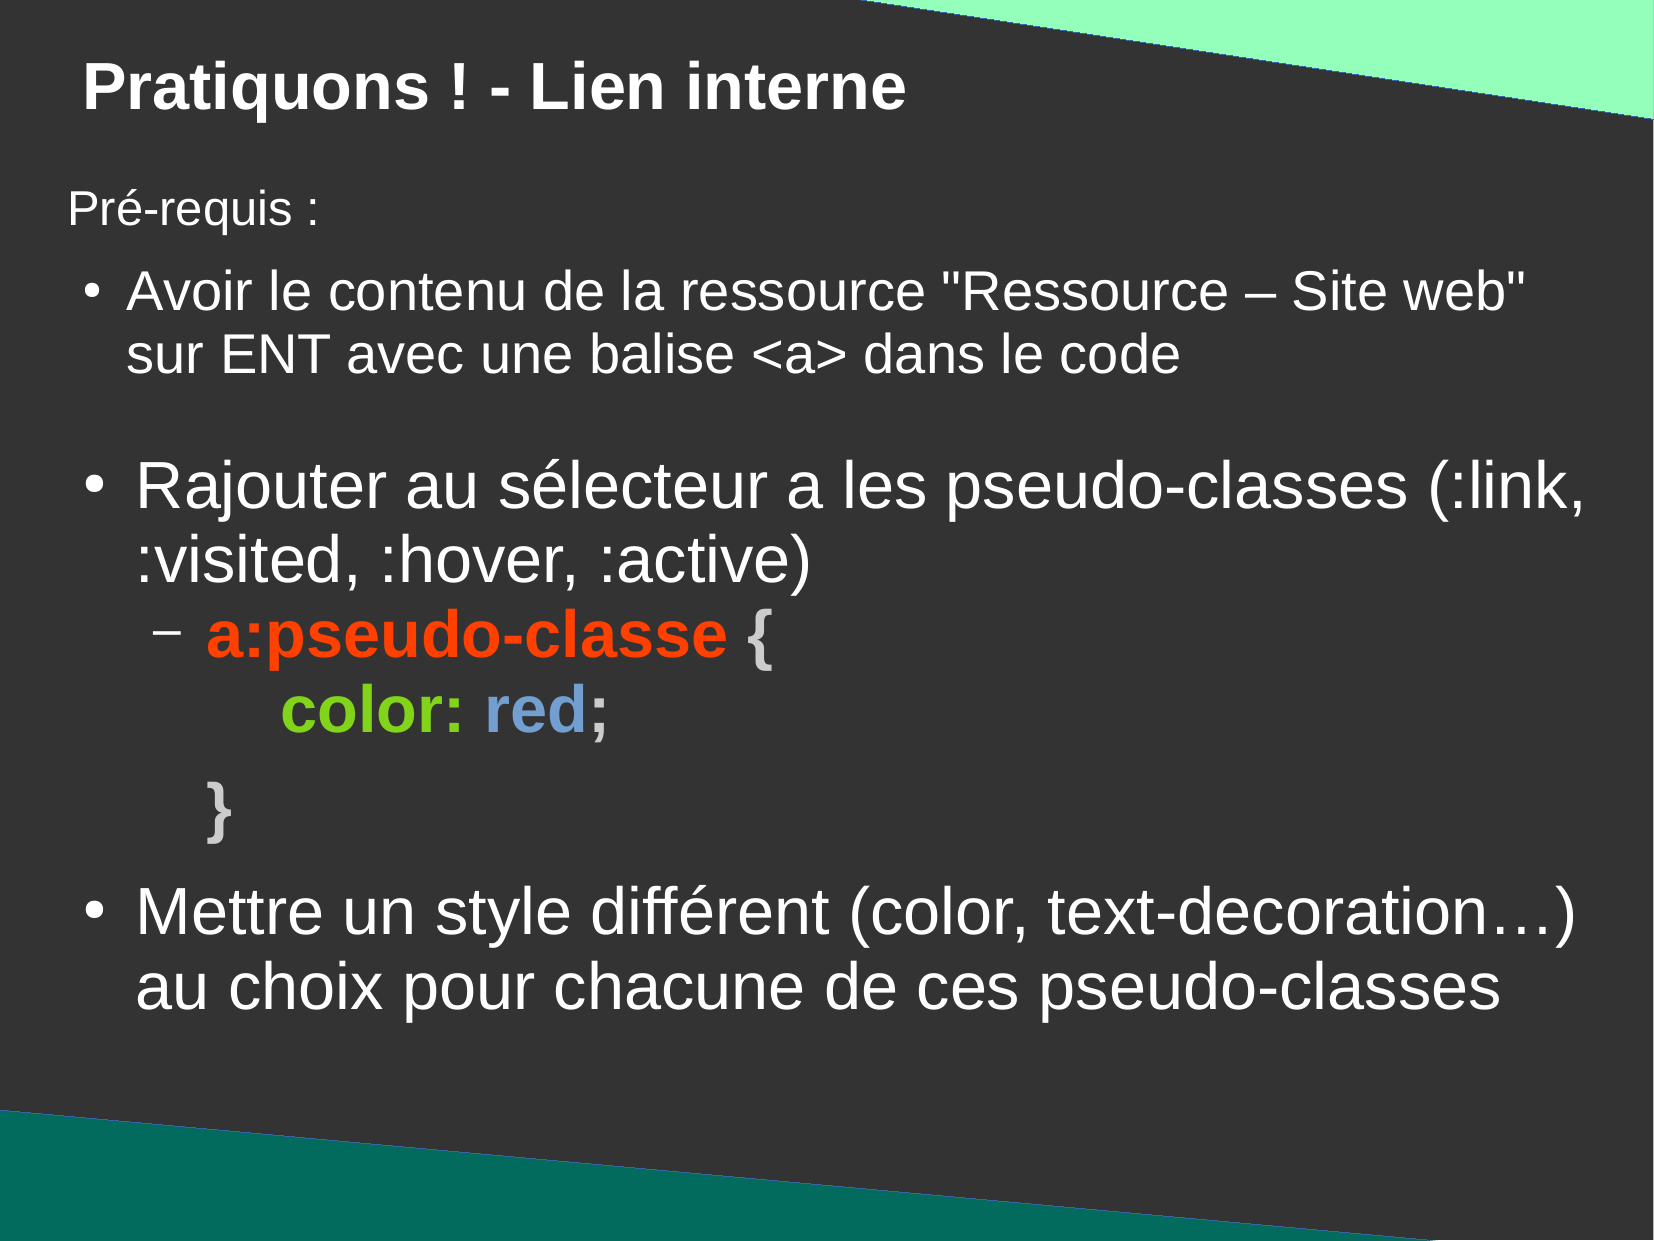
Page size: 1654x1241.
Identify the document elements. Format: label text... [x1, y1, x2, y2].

text_box [861, 0, 1654, 120]
title Pratiquons ! - Lien interne [82, 49, 1630, 199]
list Pré-requis : Avoir le contenu de la ressource "Ressource – Site web" sur ENT avec une balise <a> dans le code [67, 180, 1607, 390]
list Rajouter au sélecteur a les pseudo-classes (:link, :visited, :hover, :active) a:pseudo-classe { color: red; } Mettre un style différent (color, text-decoration…) au choix pour chacune de ces pseudo-classes [64, 447, 1589, 1052]
